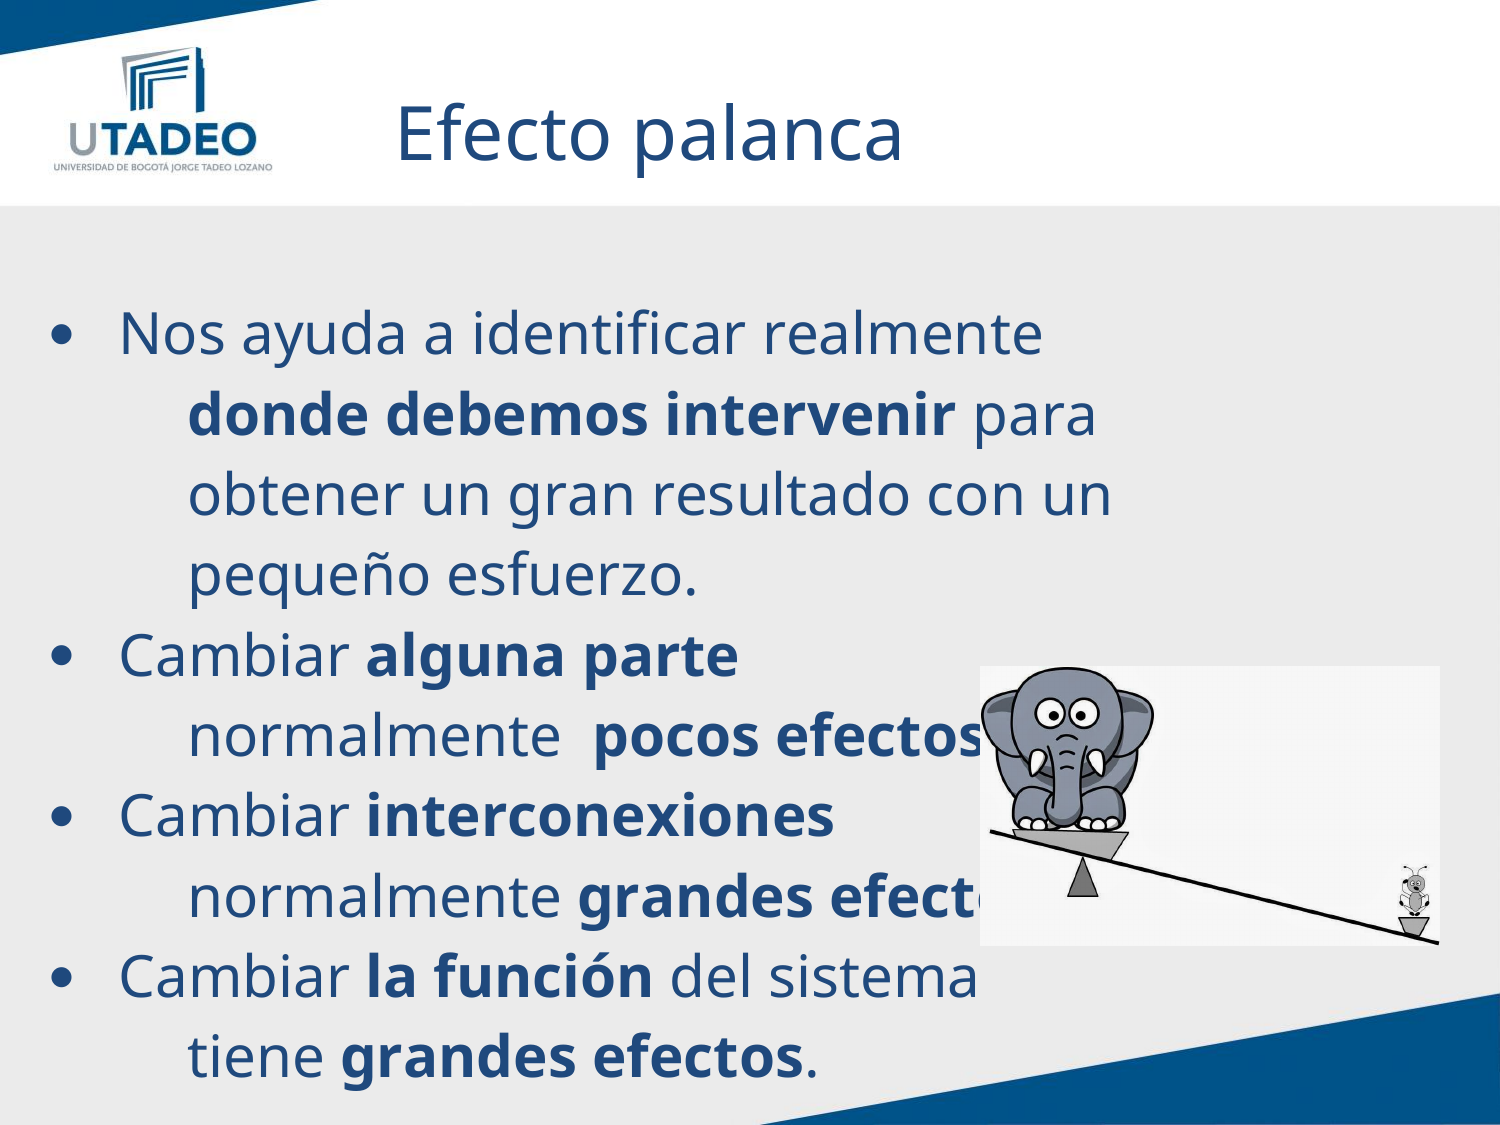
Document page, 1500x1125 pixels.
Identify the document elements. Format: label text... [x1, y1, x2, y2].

title Efecto palanca [379, 45, 1426, 233]
picture [980, 666, 1440, 946]
list Nos ayuda a identificar realmente donde debemos intervenir para obtener un gran resultado con un pequeño esfuerzo. Cambiar alguna parte normalmente pocos efectos. Cambiar interconexiones normalmente grandes efectos. Cambiar la función del sistema tiene grandes efectos. [22, 208, 1133, 1125]
